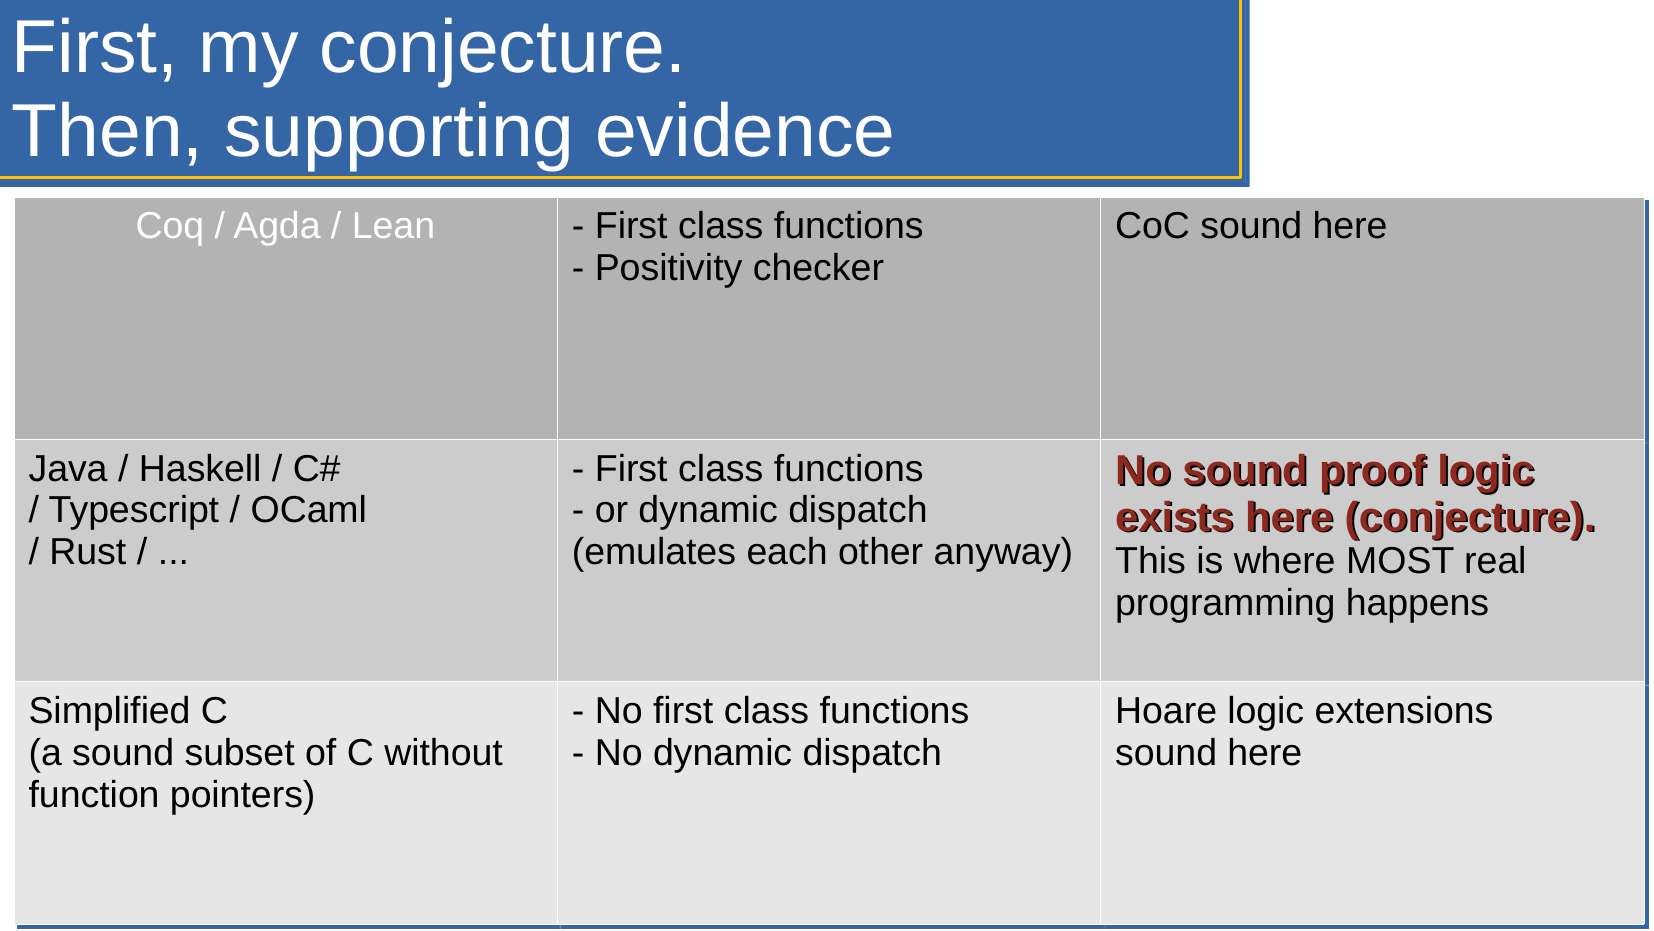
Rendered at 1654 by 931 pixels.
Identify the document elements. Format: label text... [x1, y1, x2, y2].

table_header CoC sound here [1101, 198, 1644, 439]
table_cell Simplified C (a sound subset of C without function pointers) [15, 682, 557, 924]
table_cell Java / Haskell / C# / Typescript / OCaml / Rust / ... [15, 440, 557, 681]
table_header Coq / Agda / Lean [15, 198, 557, 439]
table_cell Hoare logic extensions sound here [1101, 682, 1644, 924]
table_header - First class functions - Positivity checker [558, 198, 1100, 439]
title First, my conjecture. Then, supporting evidence [11, 4, 1164, 173]
table_cell No sound proof logic exists here (conjecture). This is where MOST real programming happens [1101, 440, 1644, 681]
table_cell - No first class functions - No dynamic dispatch [558, 682, 1100, 924]
table_cell - First class functions - or dynamic dispatch (emulates each other anyway) [558, 440, 1100, 681]
